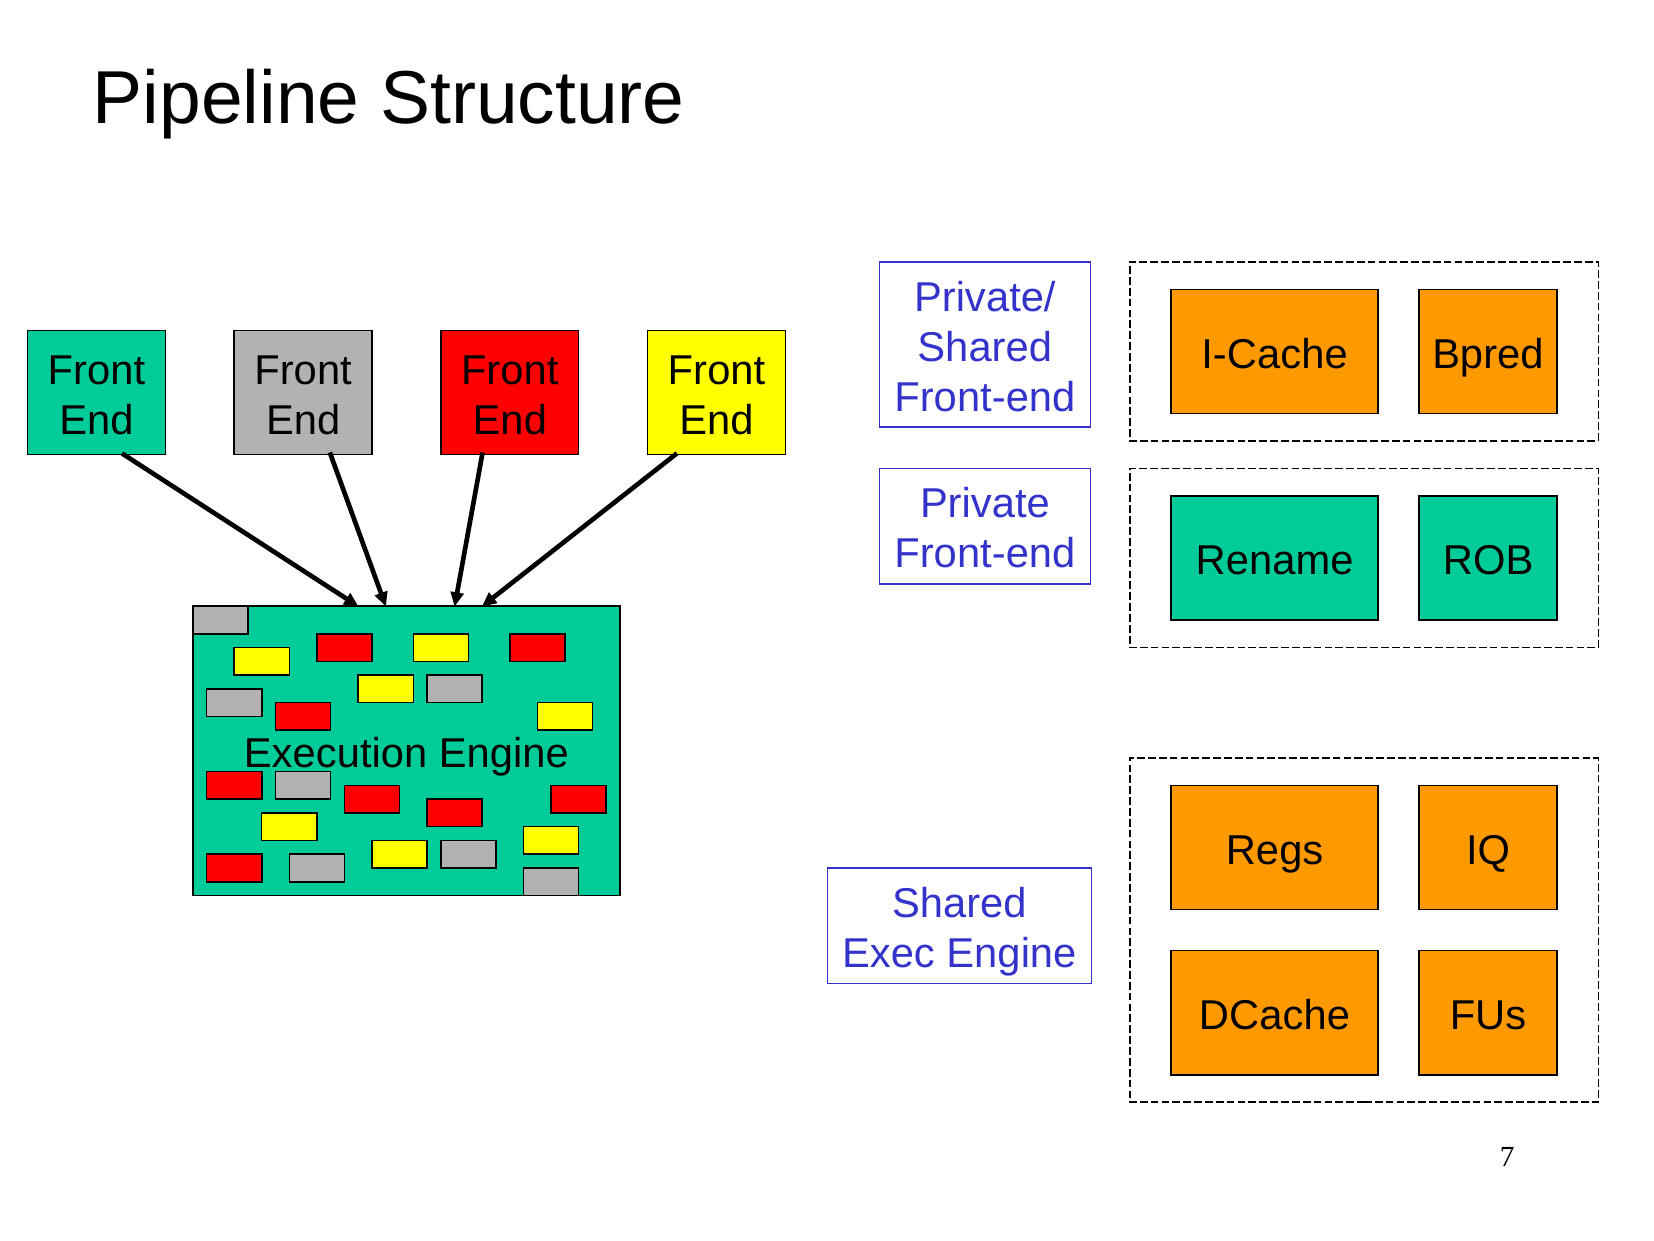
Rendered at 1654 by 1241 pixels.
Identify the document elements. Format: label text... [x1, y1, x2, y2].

text_box Front End [27, 330, 166, 455]
text_box Pipeline Structure [77, 41, 700, 147]
text_box [1129, 261, 1599, 441]
text_box ROB [1419, 496, 1557, 621]
text_box Private/ Shared Front-end [879, 261, 1091, 428]
text_box [538, 703, 592, 730]
text_box [262, 813, 317, 840]
text_box Regs [1171, 785, 1378, 910]
text_box [192, 606, 248, 634]
text_box [427, 799, 482, 826]
text_box [551, 786, 606, 813]
text_box Private Front-end [879, 468, 1091, 584]
text_box I-Cache [1171, 289, 1378, 414]
text_box [207, 772, 262, 799]
text_box [1129, 468, 1599, 648]
text_box [524, 827, 578, 854]
text_box [1129, 757, 1599, 1103]
text_box [207, 689, 262, 716]
text_box [524, 868, 578, 896]
text_box [414, 634, 468, 661]
text_box [317, 634, 372, 661]
text_box Shared Exec Engine [827, 867, 1092, 984]
text_box Rename [1171, 496, 1378, 621]
text_box IQ [1419, 785, 1557, 910]
text_box [441, 841, 496, 868]
text_box Bpred [1419, 289, 1557, 414]
text_box [234, 648, 289, 675]
text_box FUs [1419, 950, 1557, 1075]
text_box Execution Engine [192, 606, 621, 896]
text_box [372, 841, 427, 868]
text_box [358, 675, 413, 702]
text_box <number> [1184, 1129, 1530, 1213]
text_box [345, 786, 399, 813]
text_box Front End [234, 330, 372, 455]
text_box [427, 675, 482, 702]
text_box [510, 634, 565, 661]
text_box [207, 854, 262, 882]
text_box DCache [1171, 950, 1378, 1075]
text_box [276, 703, 330, 730]
text_box [276, 772, 330, 799]
text_box Front End [440, 330, 579, 455]
text_box [290, 854, 344, 882]
text_box Front End [647, 330, 786, 455]
